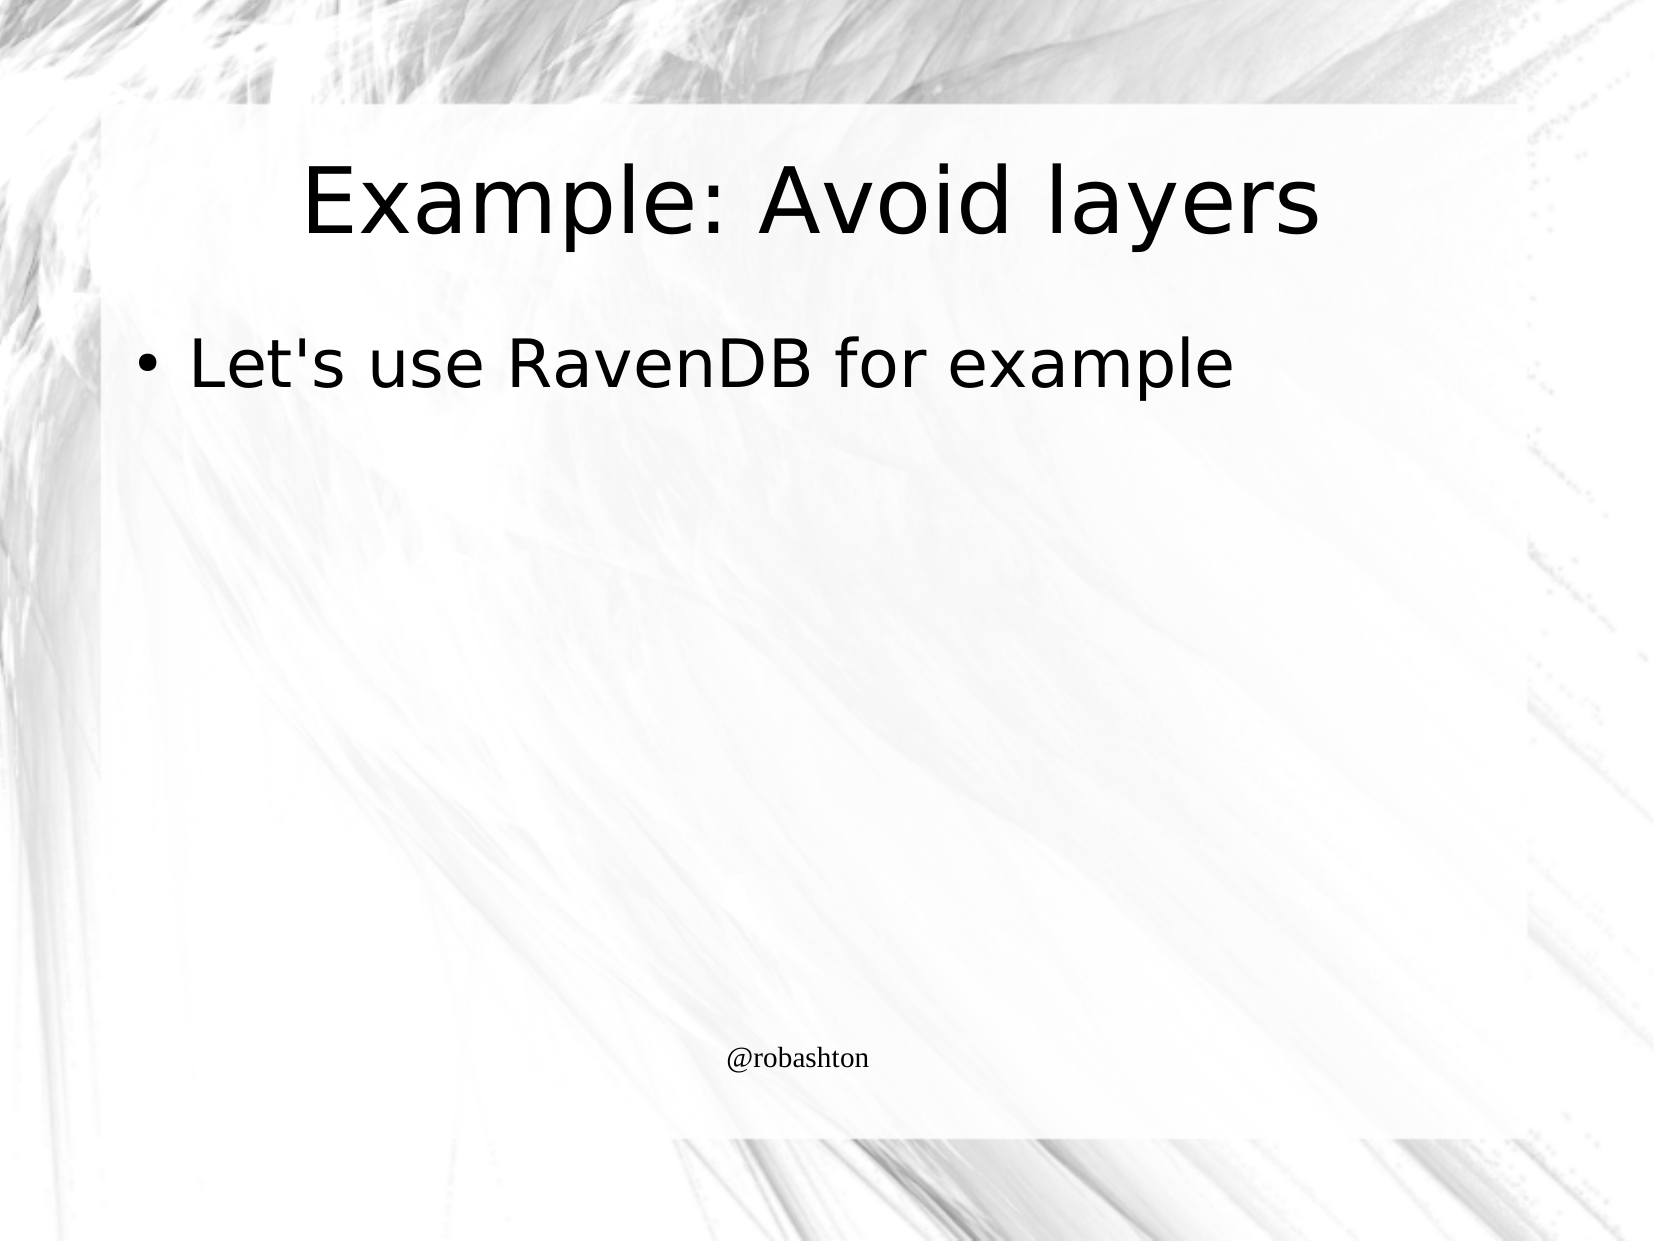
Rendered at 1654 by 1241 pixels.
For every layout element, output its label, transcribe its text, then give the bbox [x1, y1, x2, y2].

title Example: Avoid layers [118, 118, 1506, 287]
list Let's use RavenDB for example [118, 325, 1571, 1045]
picture [0, 0, 1654, 1241]
